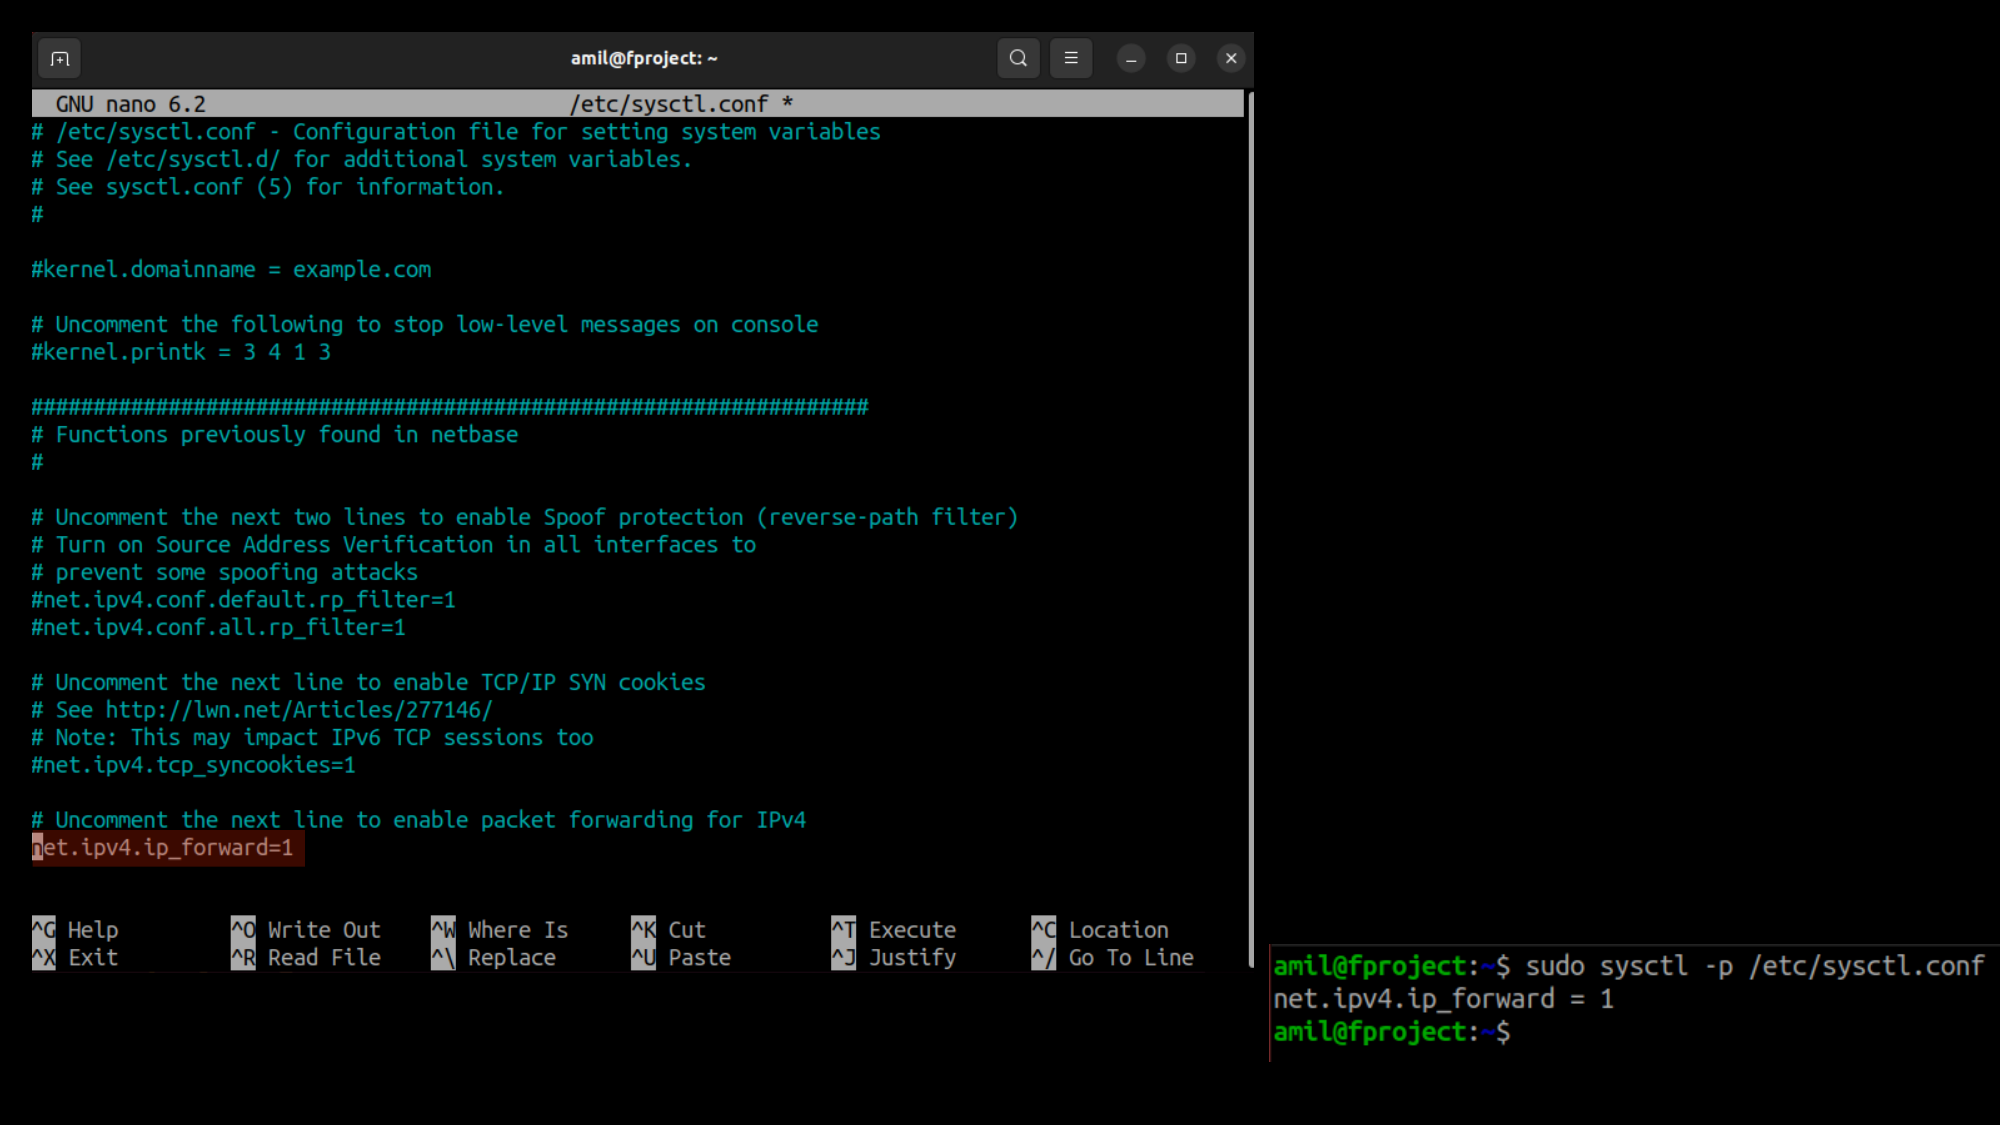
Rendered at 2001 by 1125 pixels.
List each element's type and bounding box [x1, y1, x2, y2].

picture [1269, 944, 2000, 1062]
picture [32, 32, 1254, 973]
text_box [32, 830, 305, 867]
